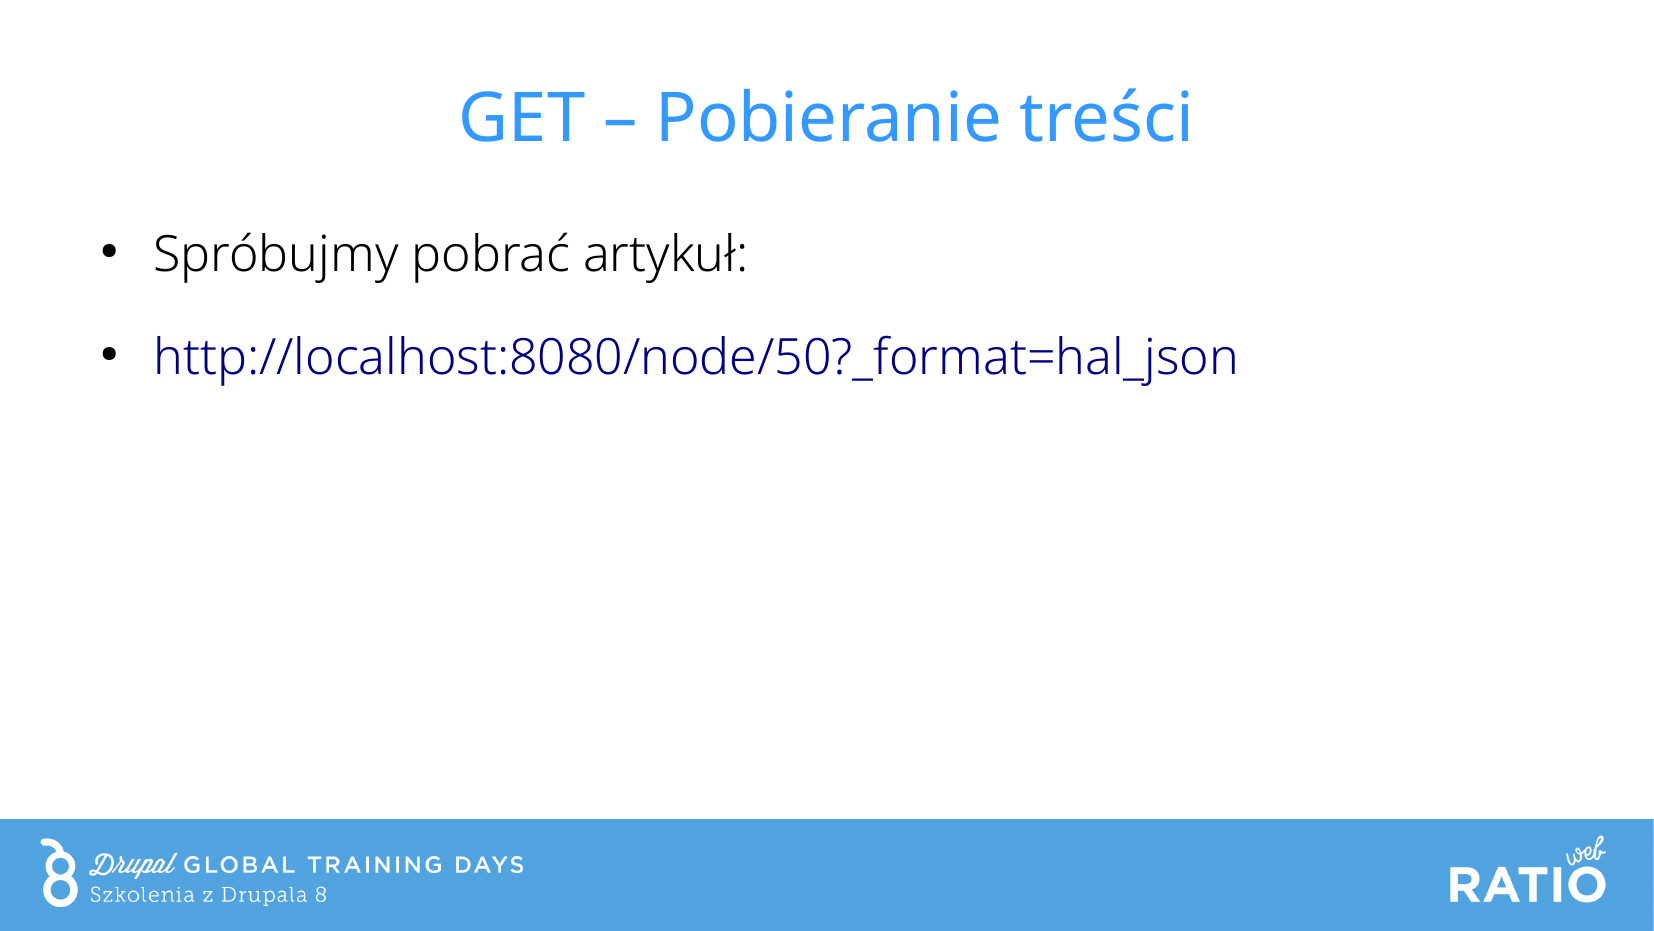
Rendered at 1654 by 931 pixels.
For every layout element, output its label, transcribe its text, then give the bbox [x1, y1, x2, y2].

picture [0, 0, 1654, 931]
title GET – Pobieranie treści [82, 37, 1571, 193]
list Spróbujmy pobrać artykuł: http://localhost:8080/node/50?_format=hal_json [82, 217, 1571, 758]
